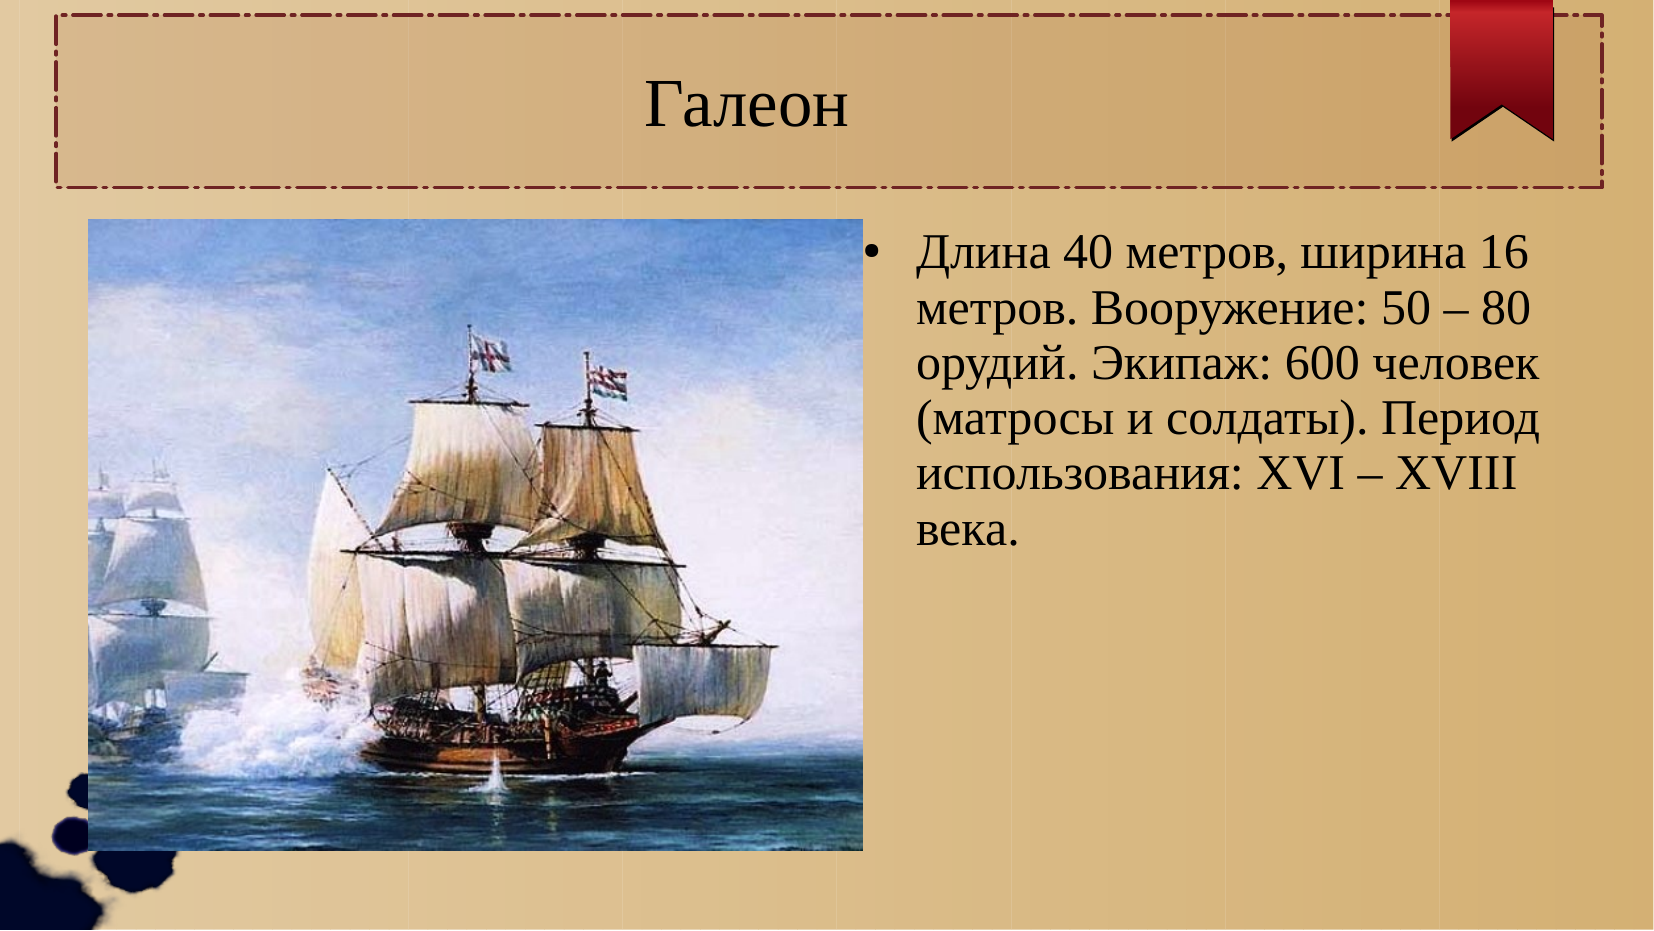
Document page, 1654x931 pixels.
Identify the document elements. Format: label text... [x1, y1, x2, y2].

picture [88, 219, 863, 851]
list Длина 40 метров, ширина 16 метров. Вооружение: 50 – 80 орудий. Экипаж: 600 человек (матросы и солдаты). Период использования: XVI – XVIII века. [863, 224, 1572, 764]
title Галеон [82, 35, 1412, 172]
